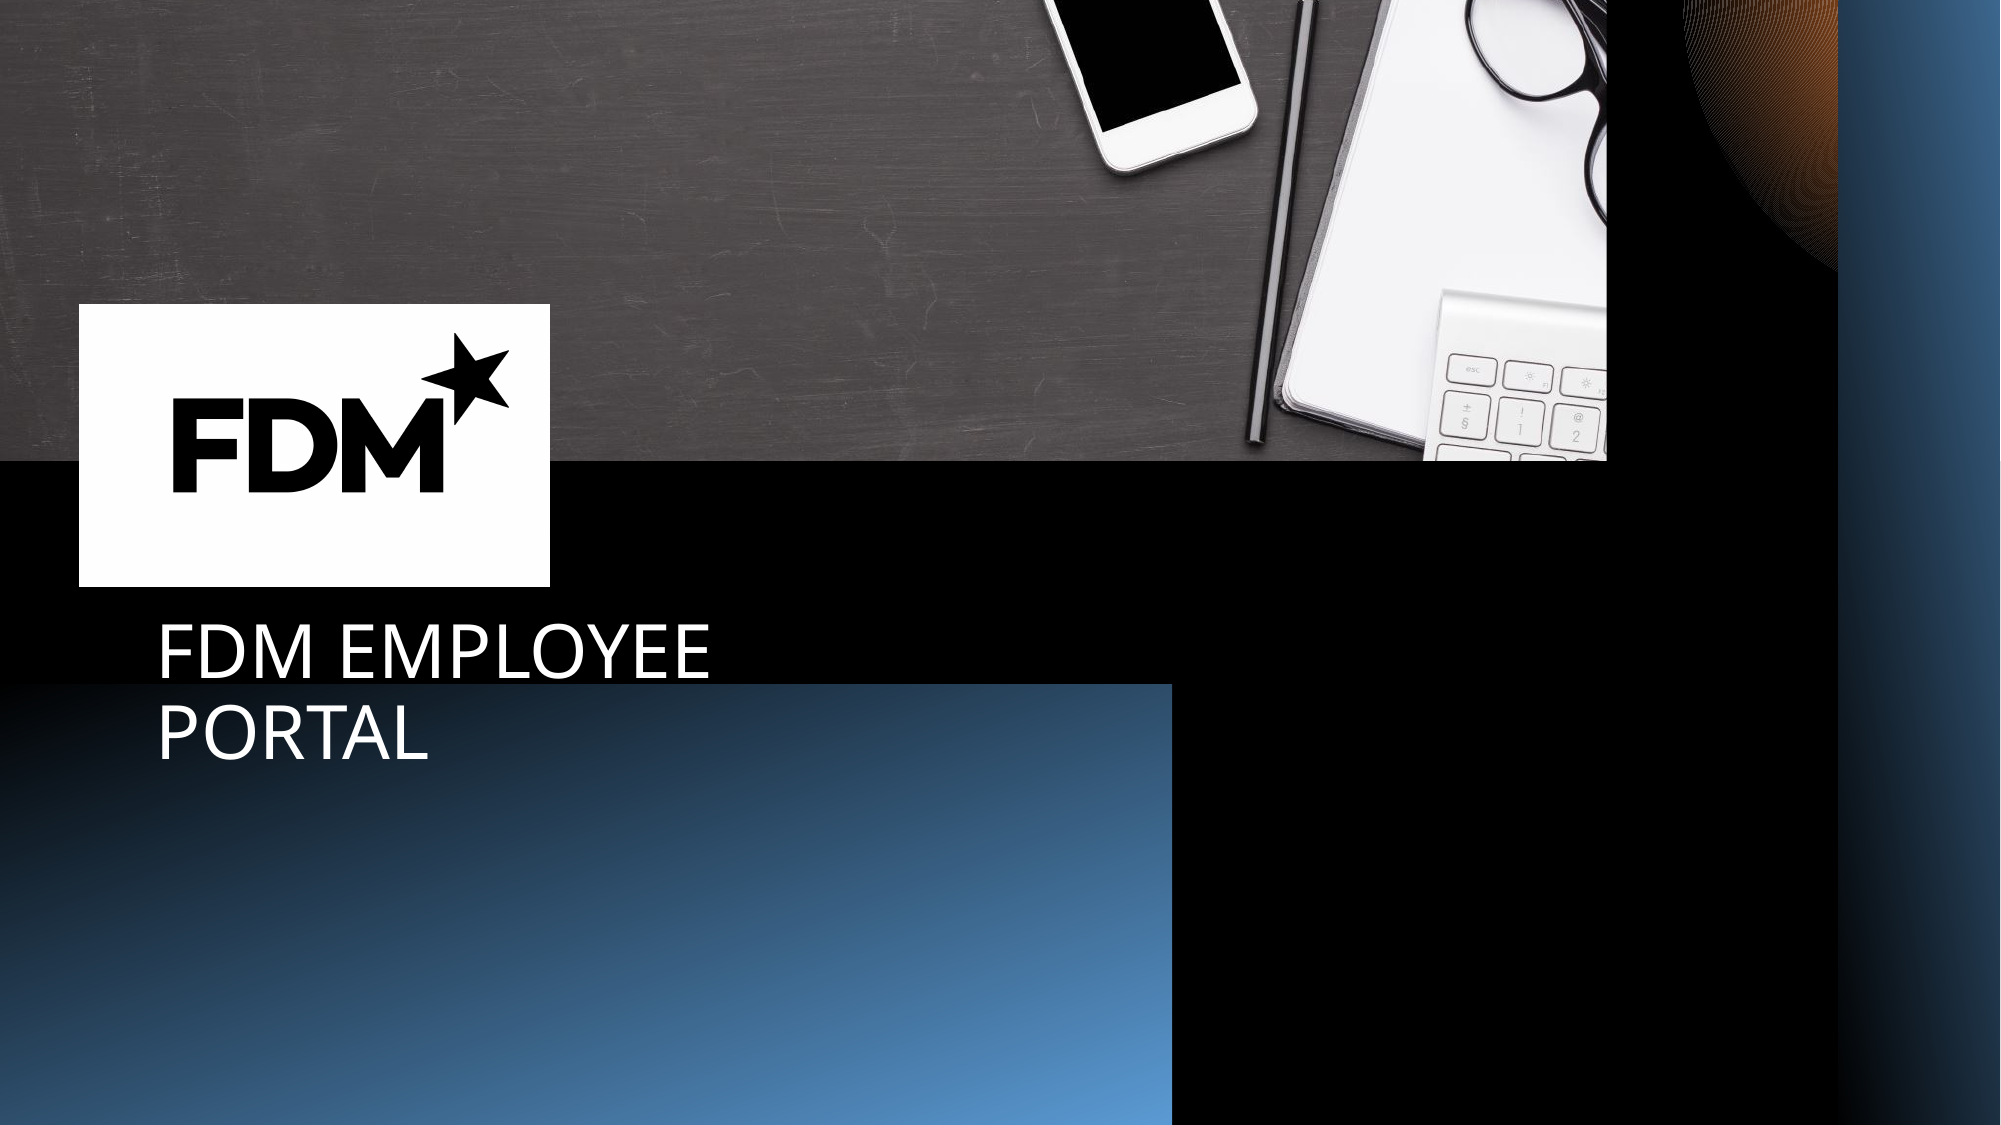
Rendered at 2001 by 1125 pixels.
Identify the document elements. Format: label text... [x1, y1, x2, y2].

title FDM EMPLOYEE PORTAL [140, 317, 937, 784]
text_box [0, 0, 2000, 1125]
picture [0, 0, 1607, 587]
